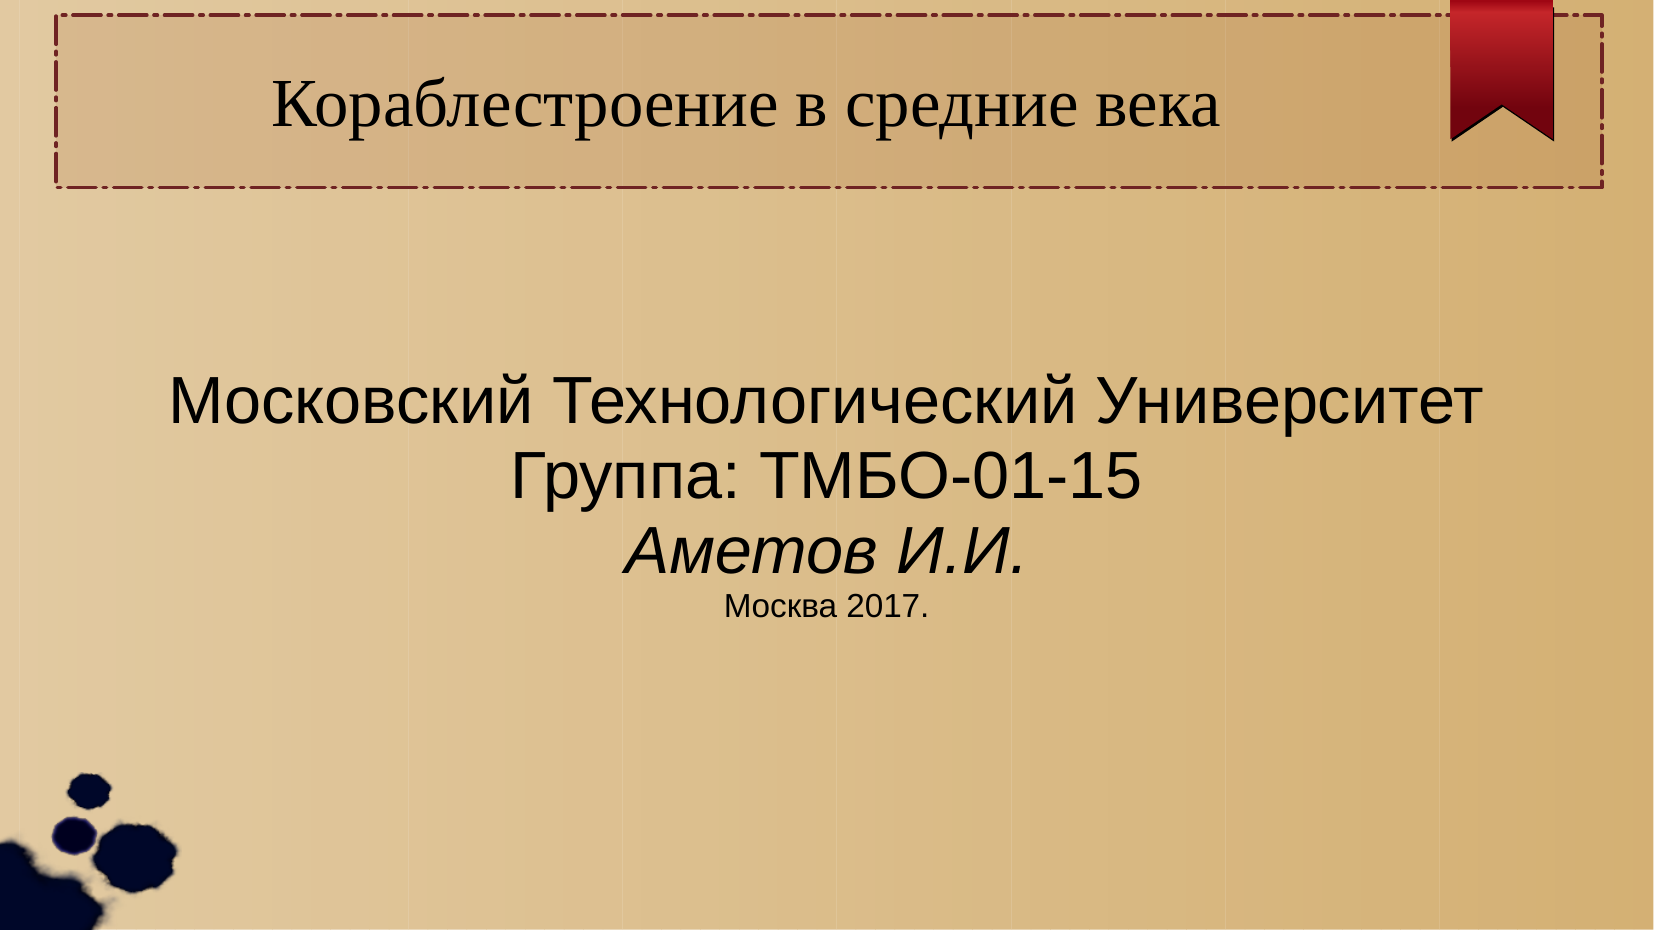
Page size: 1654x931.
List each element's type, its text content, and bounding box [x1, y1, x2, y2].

title Кораблестроение в средние века [82, 35, 1412, 172]
subtitle Московский Технологический Университет Группа: ТМБО-01-15 Аметов И.И. Москва 2017. [82, 224, 1571, 764]
